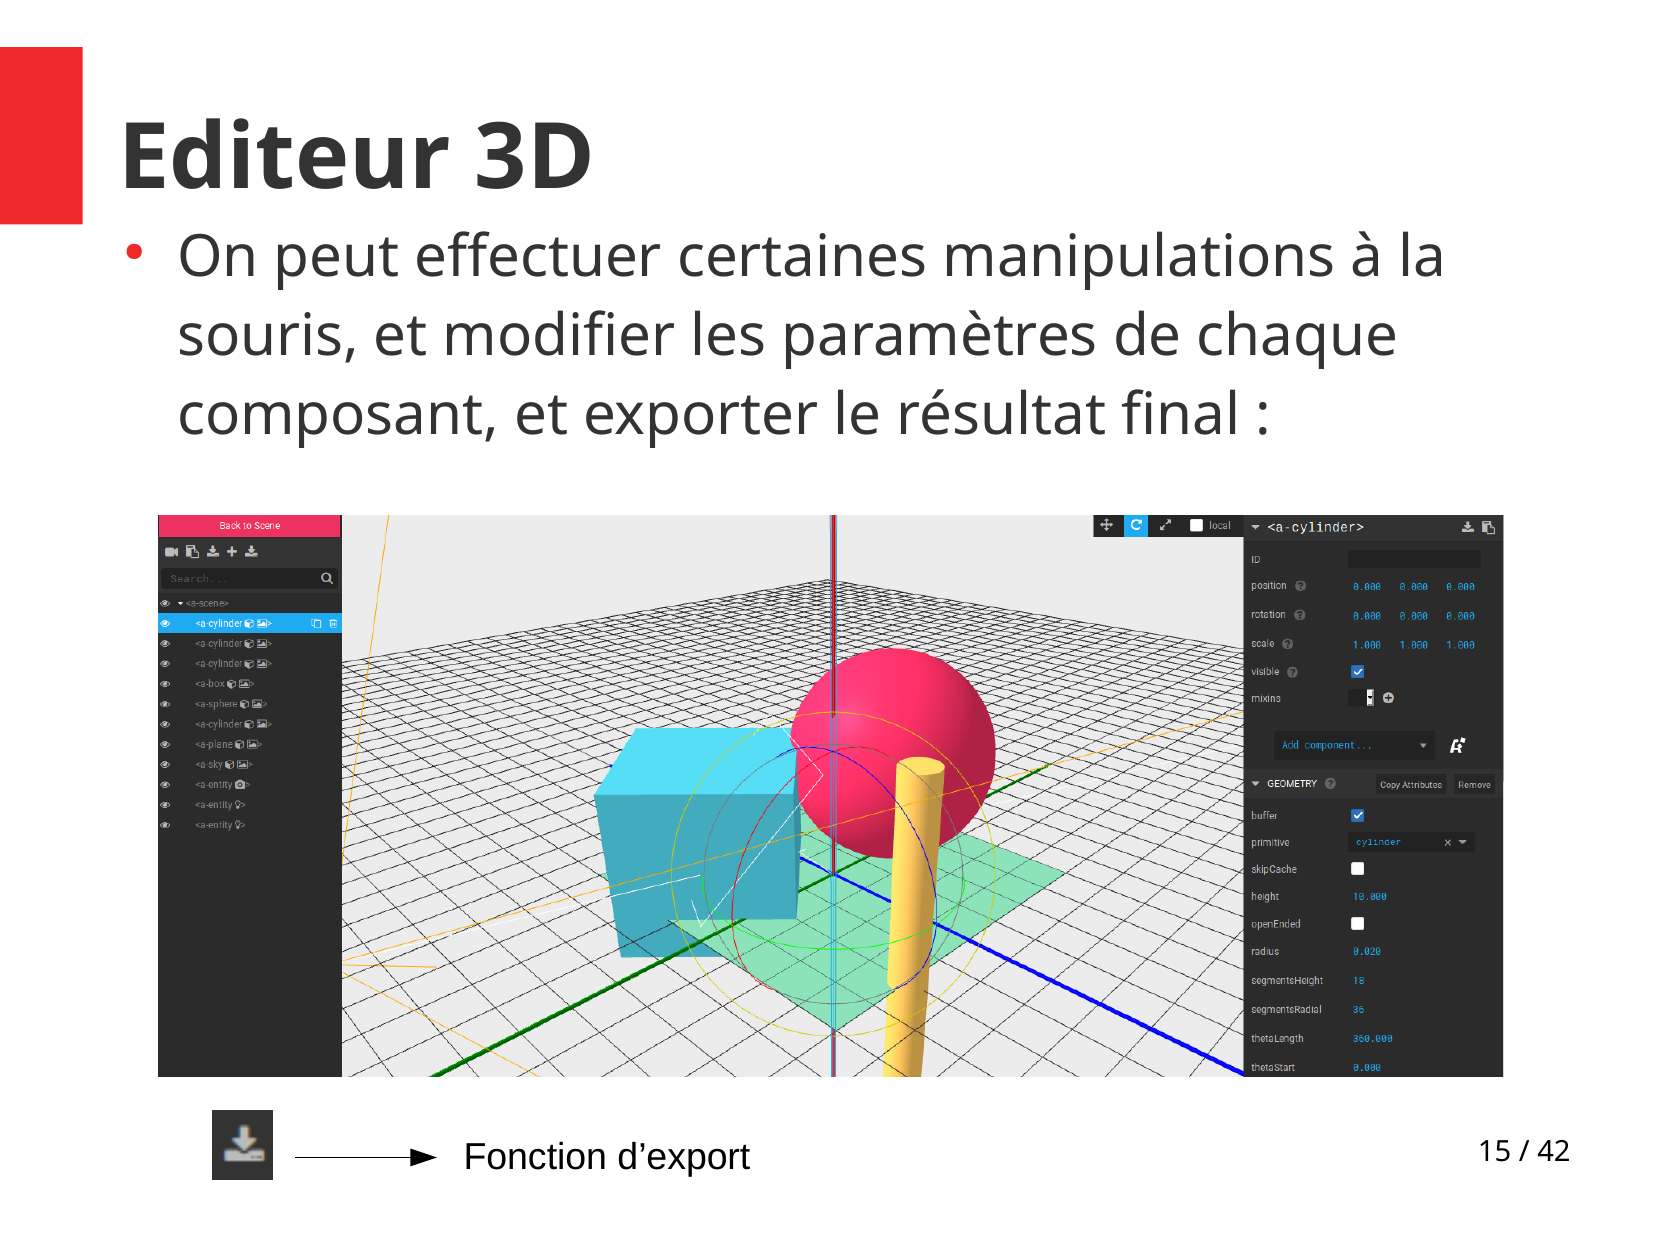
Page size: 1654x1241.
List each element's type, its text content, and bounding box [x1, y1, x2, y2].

picture [212, 1110, 273, 1181]
list On peut effectuer certaines manipulations à la souris, et modifier les paramètres de chaque composant, et exporter le résultat final : [106, 213, 1524, 934]
title Editeur 3D [118, 49, 1571, 257]
picture [158, 515, 1504, 1077]
text_box Fonction d’export [448, 1127, 766, 1185]
